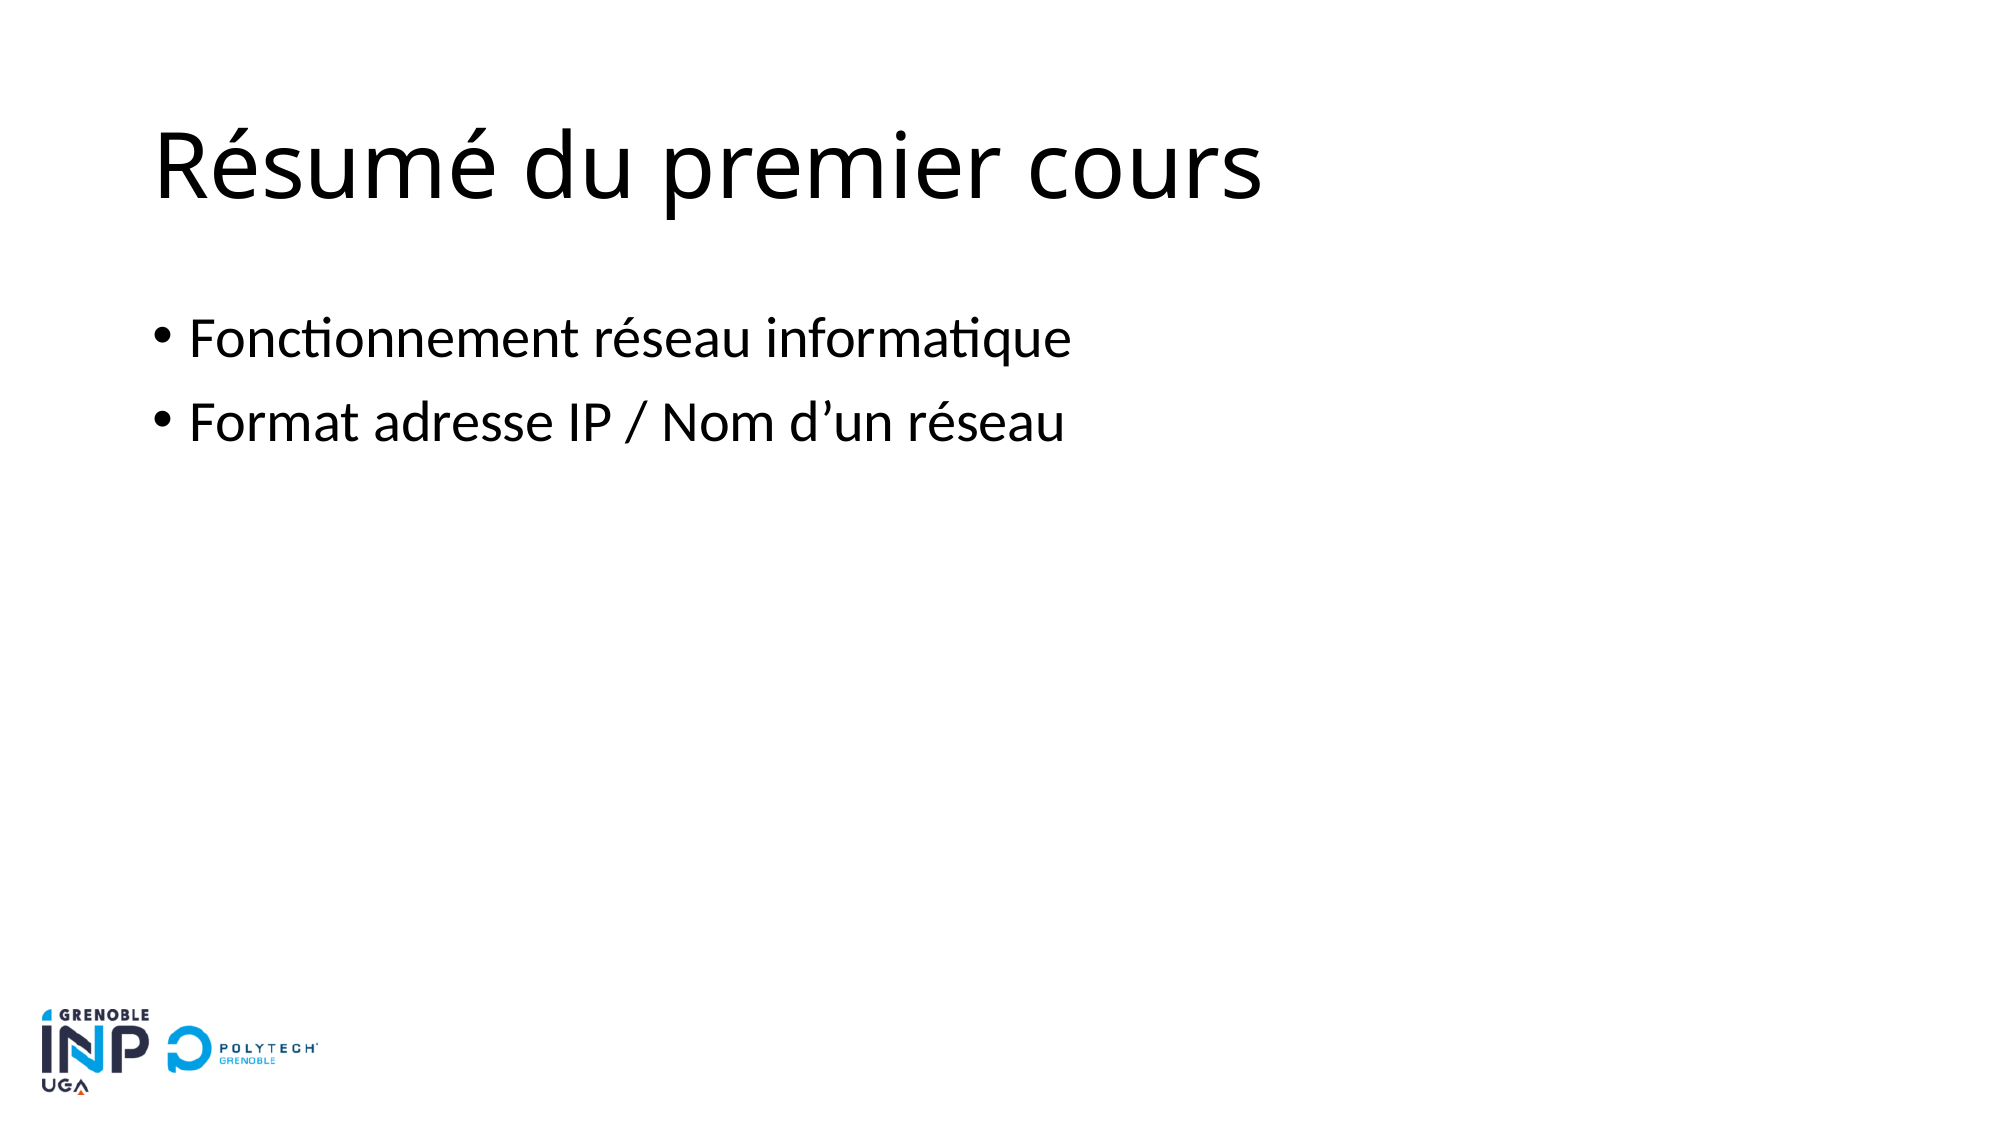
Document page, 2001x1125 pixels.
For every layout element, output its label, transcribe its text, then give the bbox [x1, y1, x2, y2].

title Résumé du premier cours [137, 59, 1863, 278]
picture [42, 1009, 318, 1095]
list Fonctionnement réseau informatique Format adresse IP / Nom d’un réseau [137, 299, 1863, 1014]
